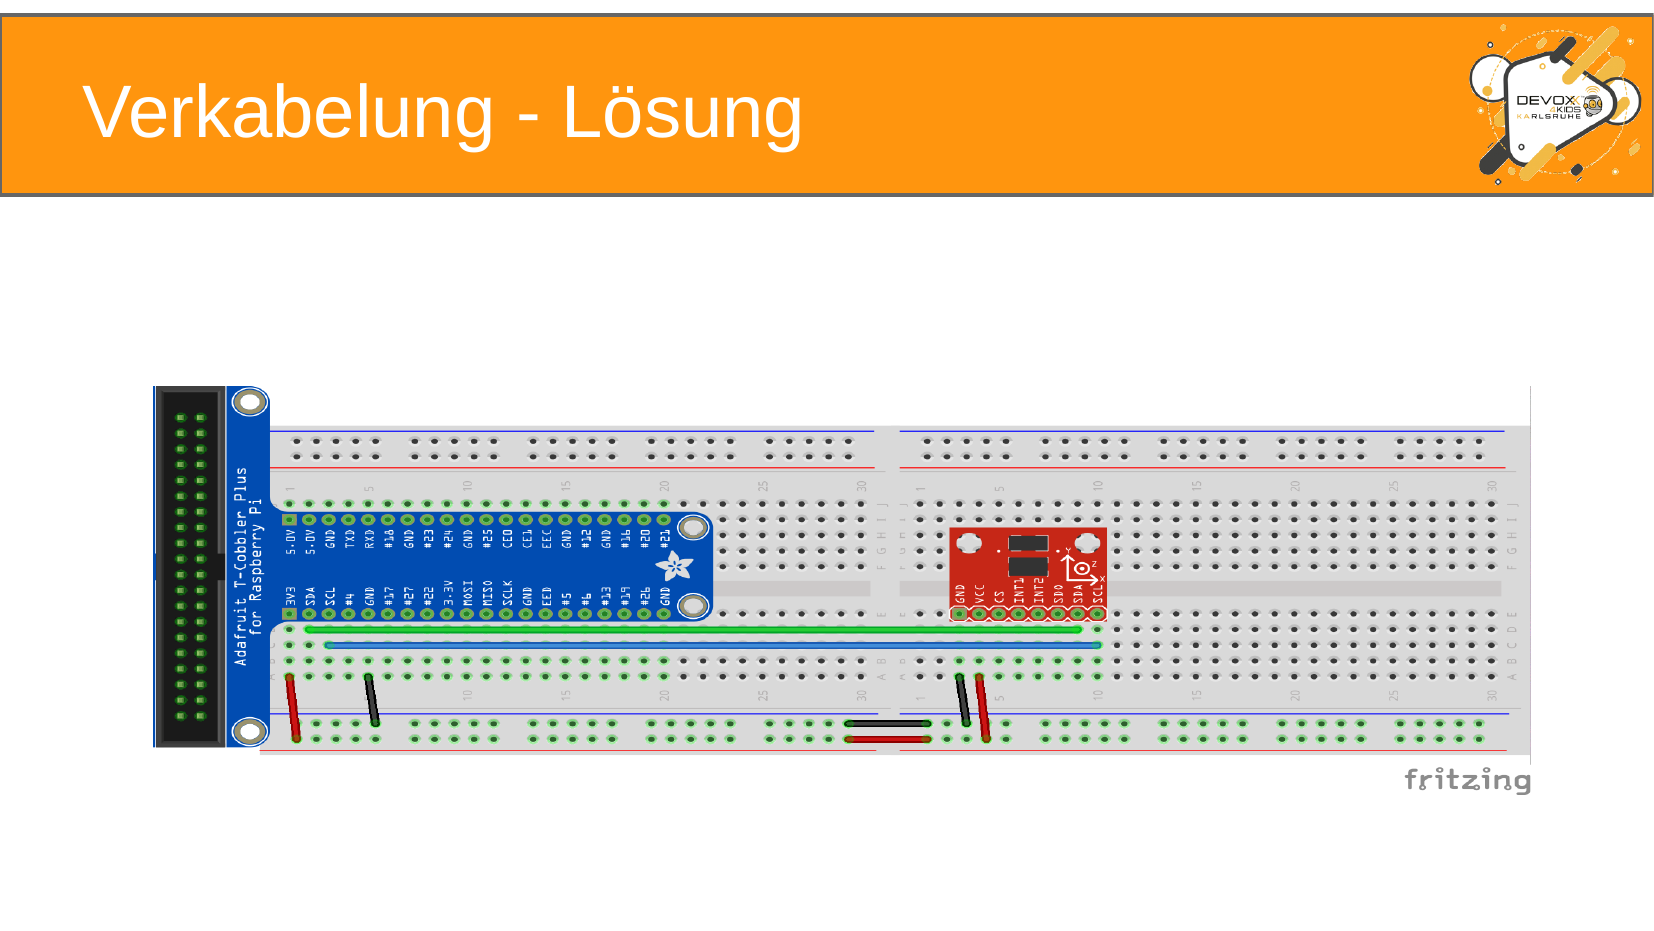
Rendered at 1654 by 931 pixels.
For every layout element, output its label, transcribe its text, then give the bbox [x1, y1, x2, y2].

picture [153, 386, 1531, 796]
picture [1455, 14, 1654, 195]
title Verkabelung - Lösung [82, 34, 1235, 190]
